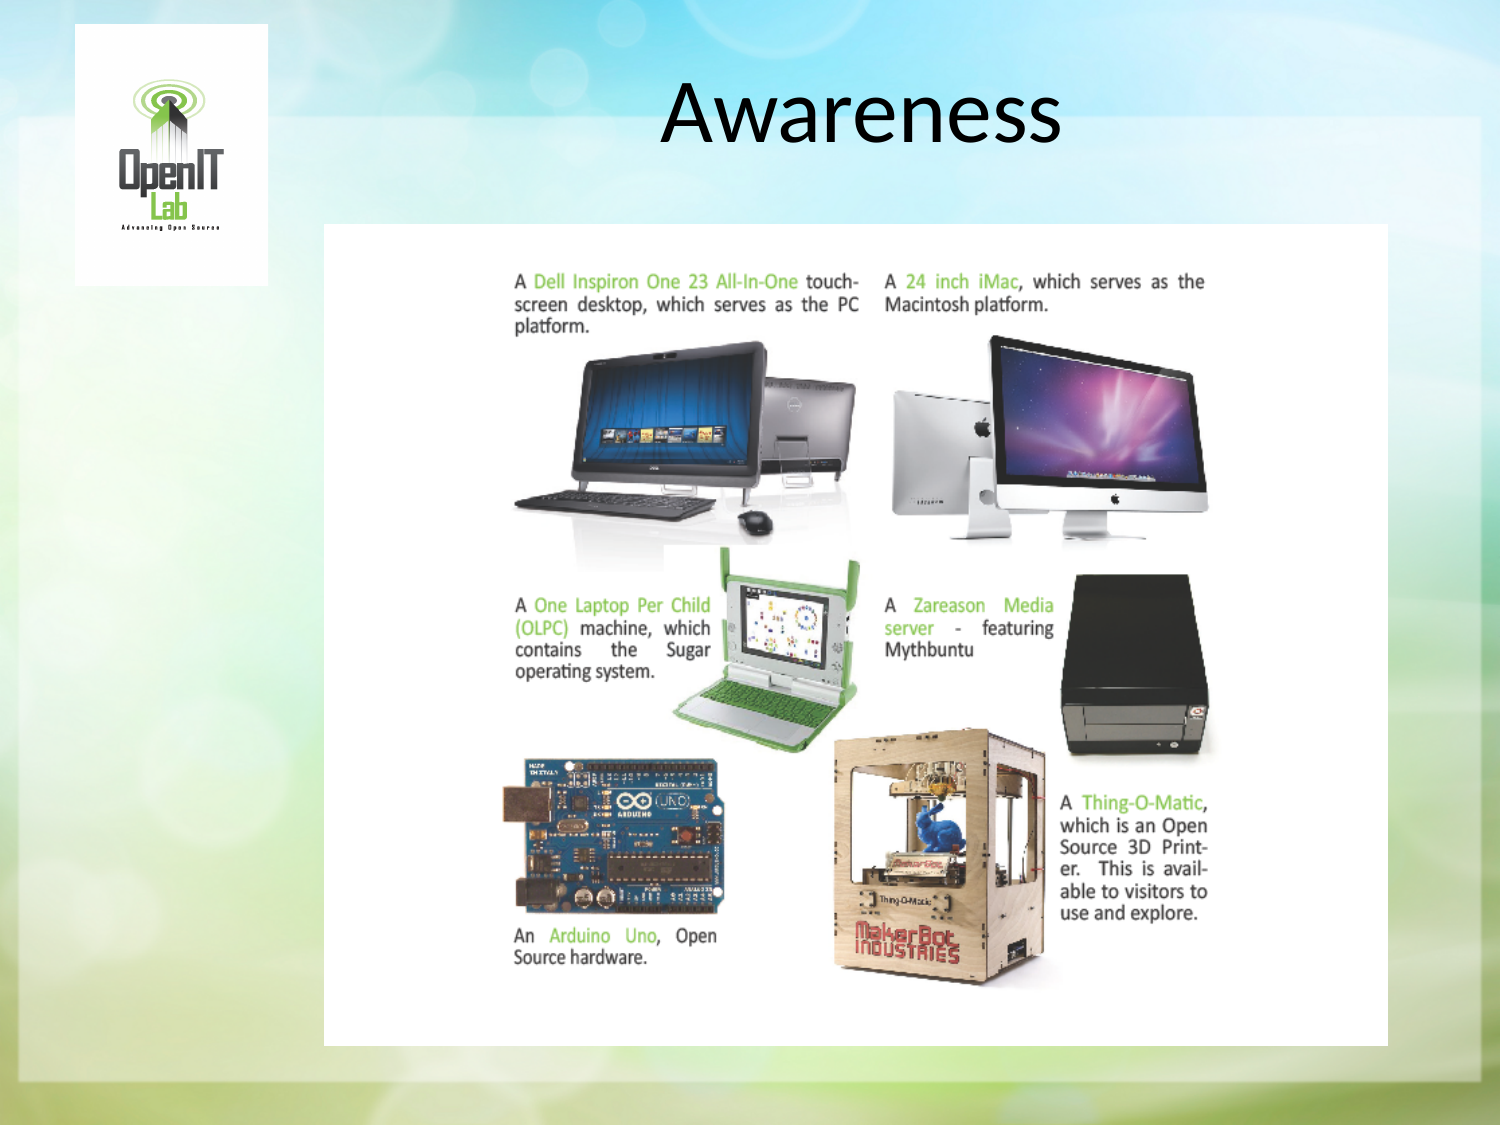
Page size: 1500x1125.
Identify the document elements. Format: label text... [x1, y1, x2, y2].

title Awareness [300, 12, 1425, 200]
chart [324, 224, 1388, 1046]
chart [75, 24, 269, 286]
picture [0, 0, 1500, 1125]
